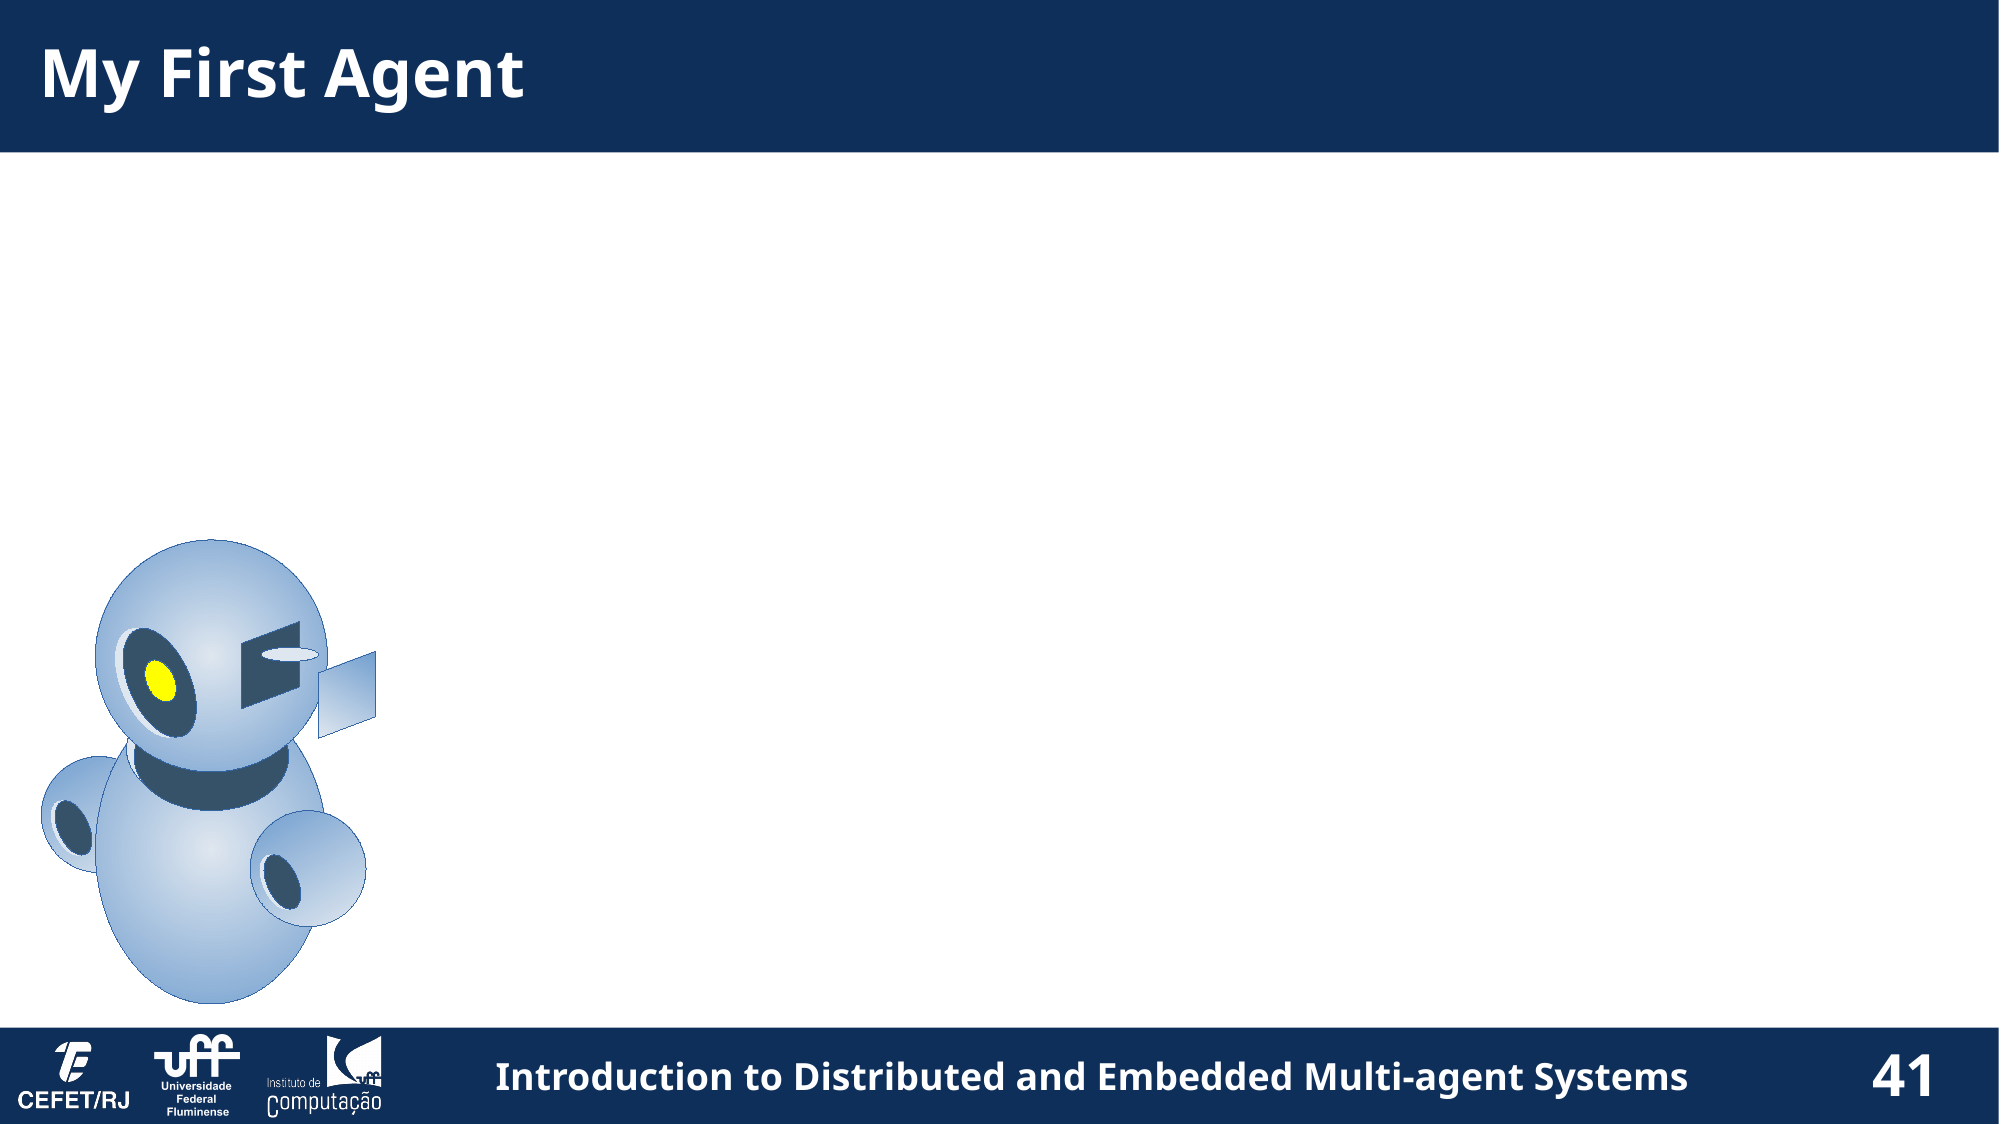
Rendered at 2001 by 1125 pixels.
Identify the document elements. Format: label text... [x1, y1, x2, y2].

picture [265, 1033, 383, 1118]
text_box [41, 539, 376, 1004]
text_box My First Agent [25, 23, 1999, 119]
picture [153, 1033, 241, 1121]
picture [18, 1021, 129, 1125]
